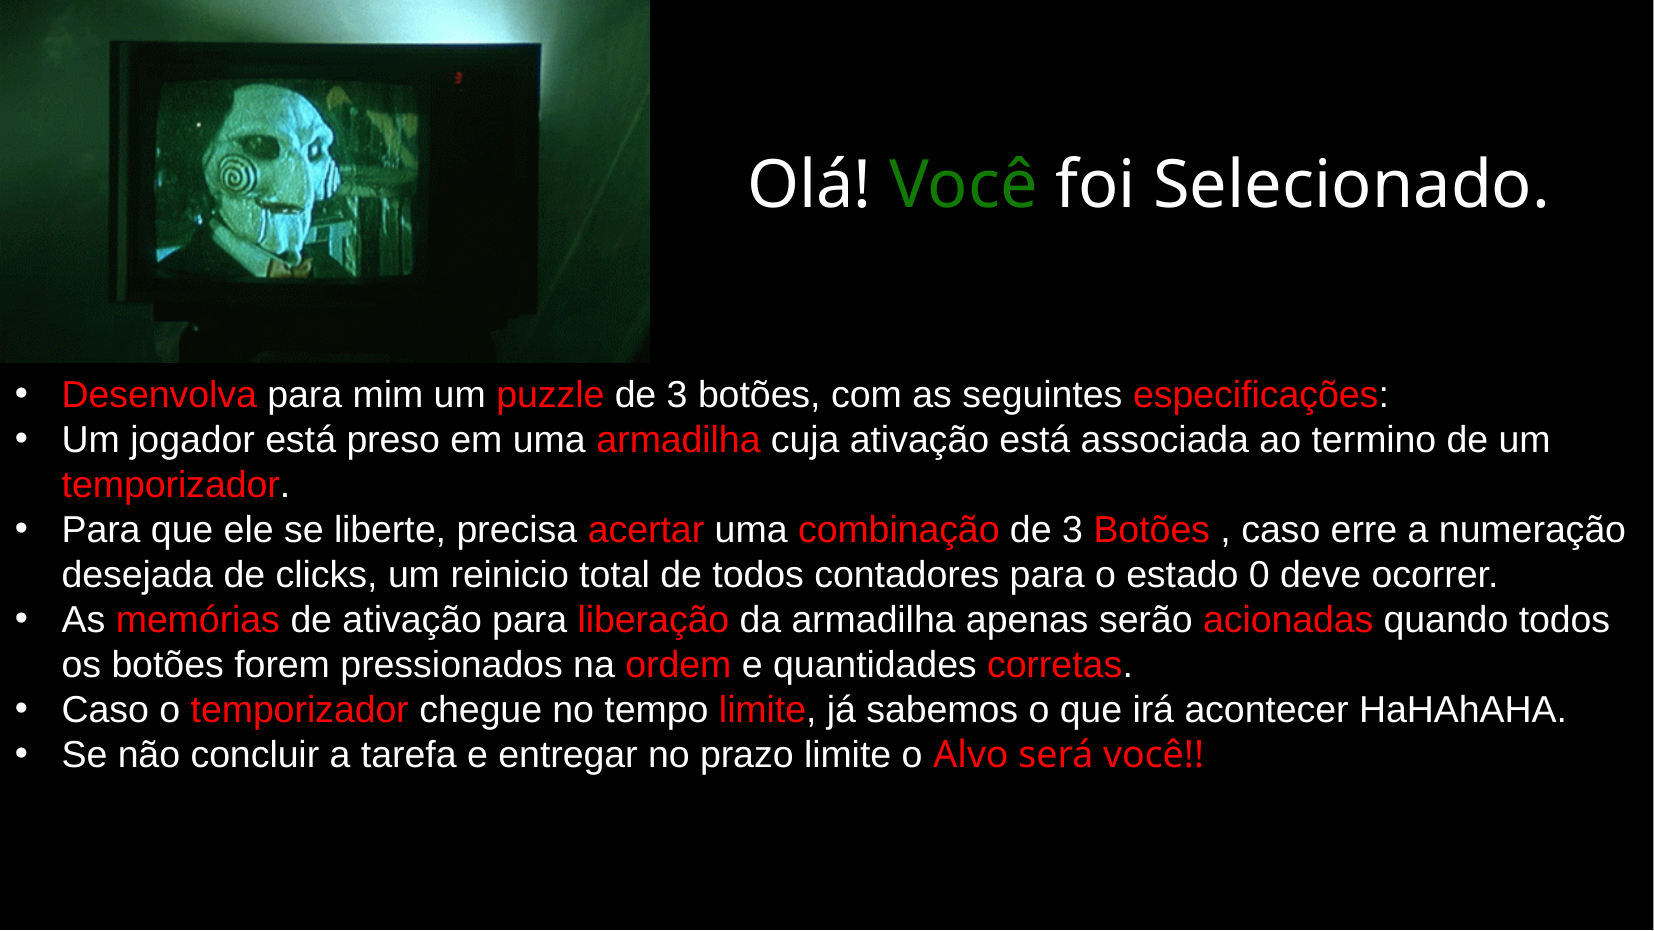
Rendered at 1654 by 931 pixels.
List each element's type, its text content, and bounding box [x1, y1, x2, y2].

text_box Olá! Você foi Selecionado. [732, 133, 1566, 229]
text_box Desenvolva para mim um puzzle de 3 botões, com as seguintes especificações: Um jogador está preso em uma armadilha cuja ativação está associada ao termino de um temporizador. Para que ele se liberte, precisa acertar uma combinação de 3 Botões , caso erre a numeração desejada de clicks, um reinicio total de todos contadores para o estado 0 deve ocorrer. As memórias de ativação para liberação da armadilha apenas serão acionadas quando todos os botões forem pressionados na ordem e quantidades corretas. Caso o temporizador chegue no tempo limite, já sabemos o que irá acontecer HaHAhAHA. Se não concluir a tarefa e entregar no prazo limite o Alvo será você!! [0, 362, 1654, 783]
picture [0, 0, 650, 363]
